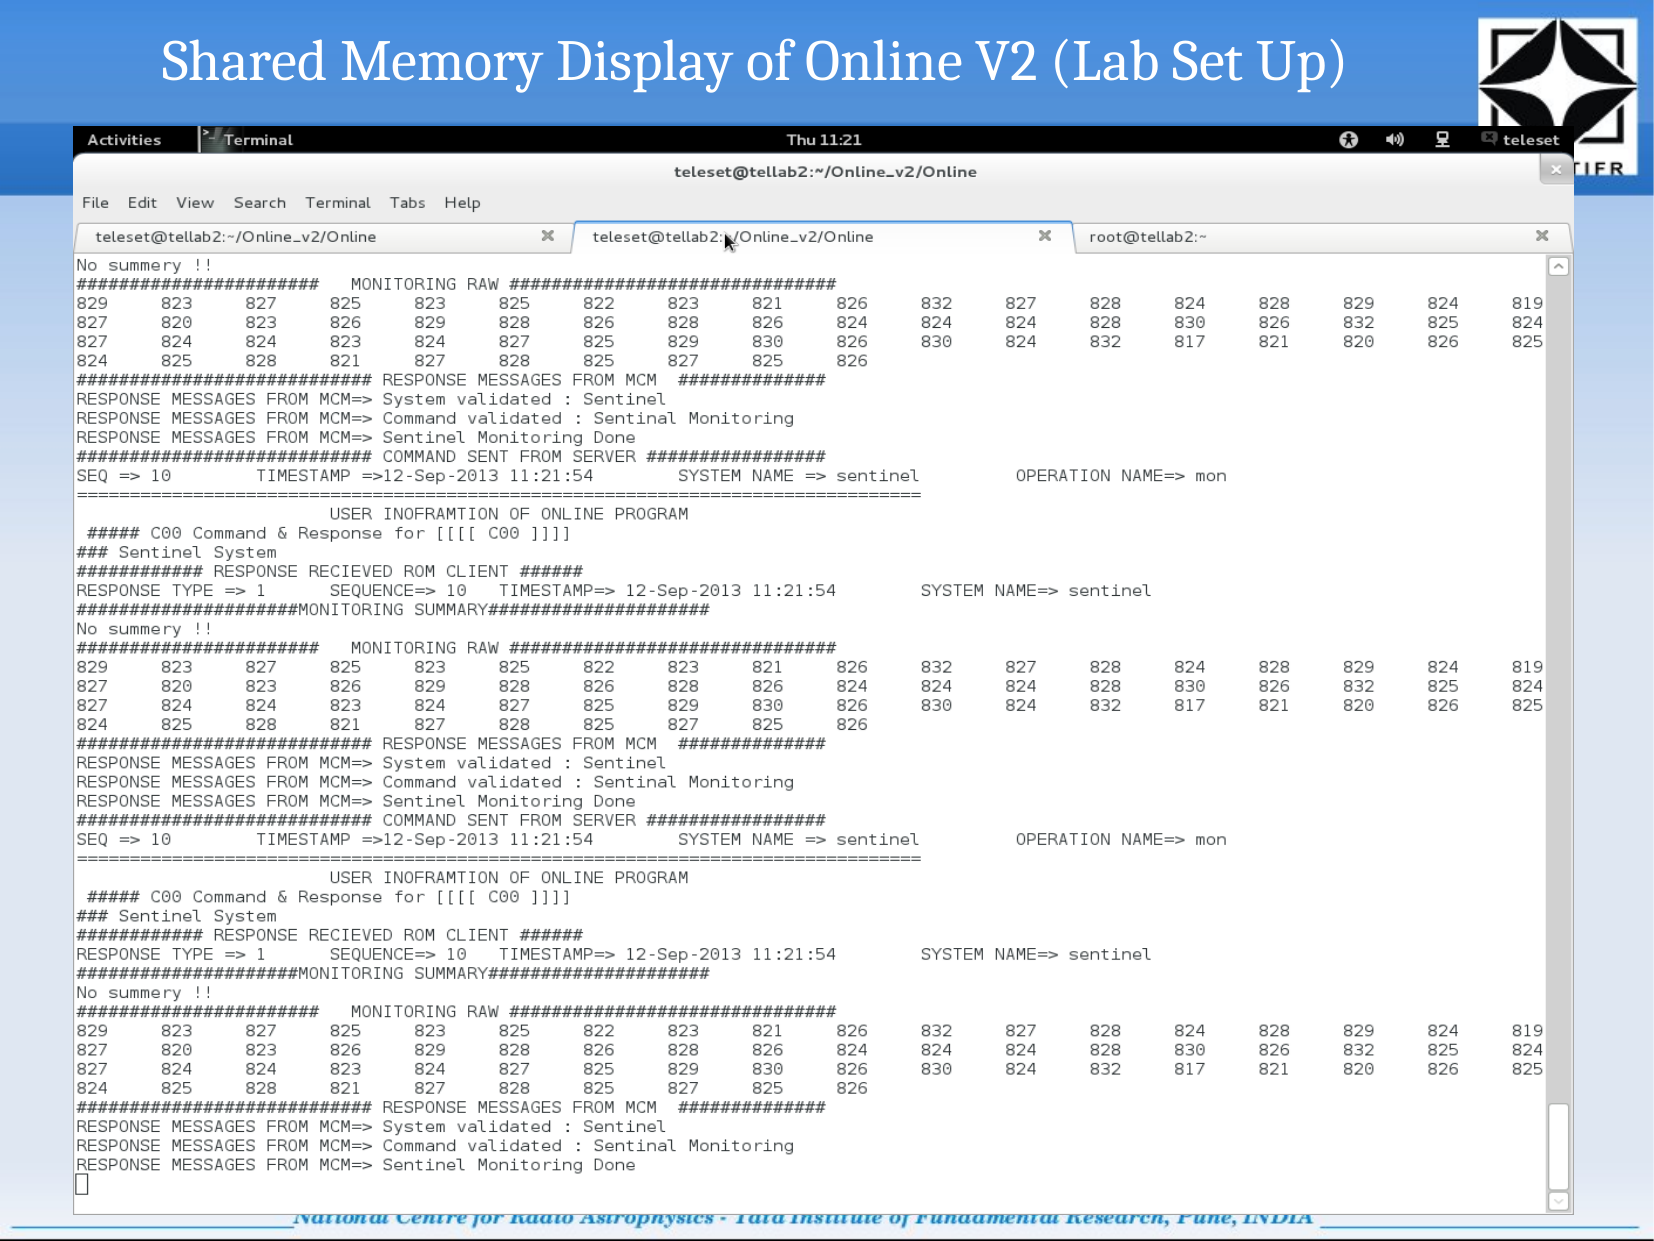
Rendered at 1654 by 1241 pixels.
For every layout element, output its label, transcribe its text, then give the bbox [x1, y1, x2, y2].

text_box Shared Memory Display of Online V2 (Lab Set Up) [11, 23, 1500, 95]
picture [0, 0, 1654, 1241]
